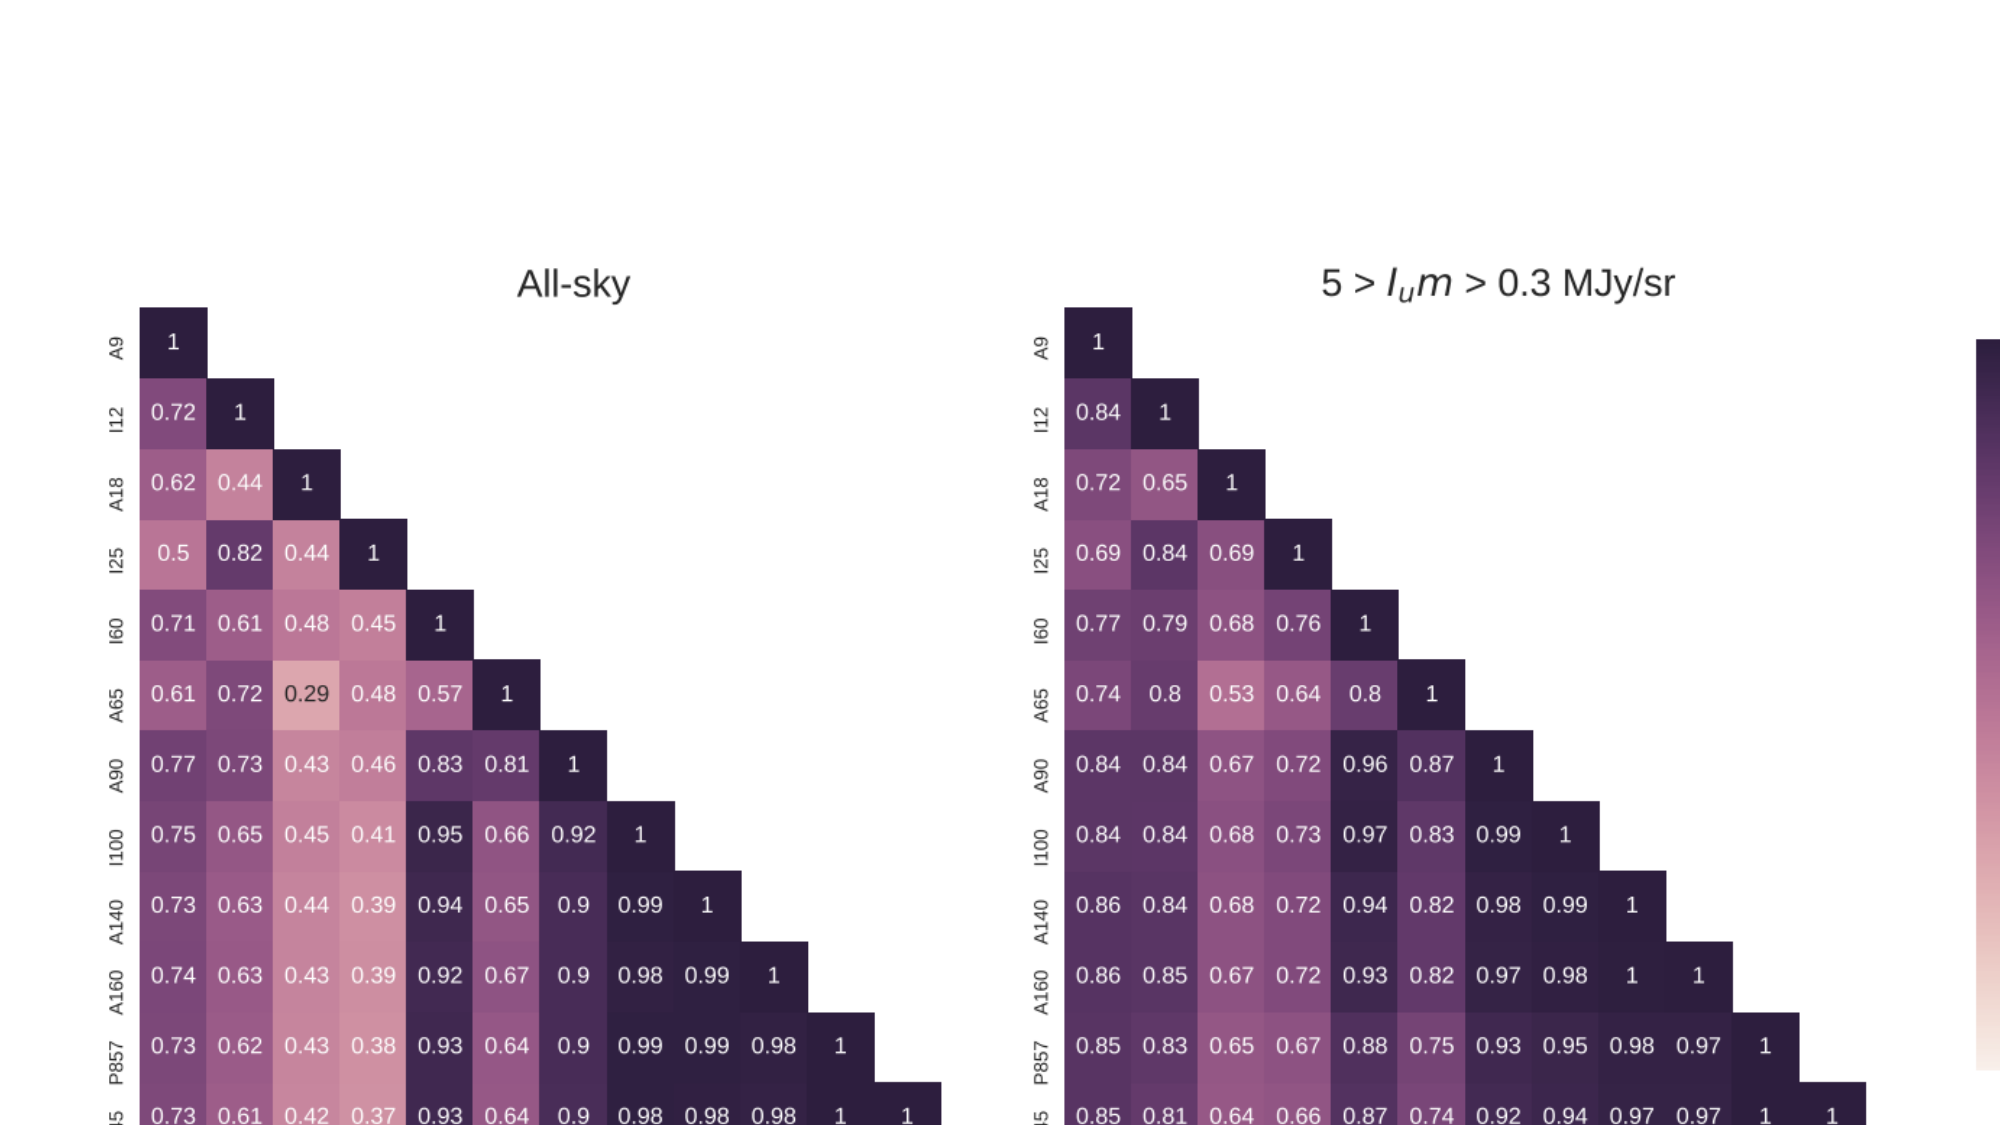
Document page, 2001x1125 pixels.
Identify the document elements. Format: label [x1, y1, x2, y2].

picture [95, 242, 2000, 1125]
